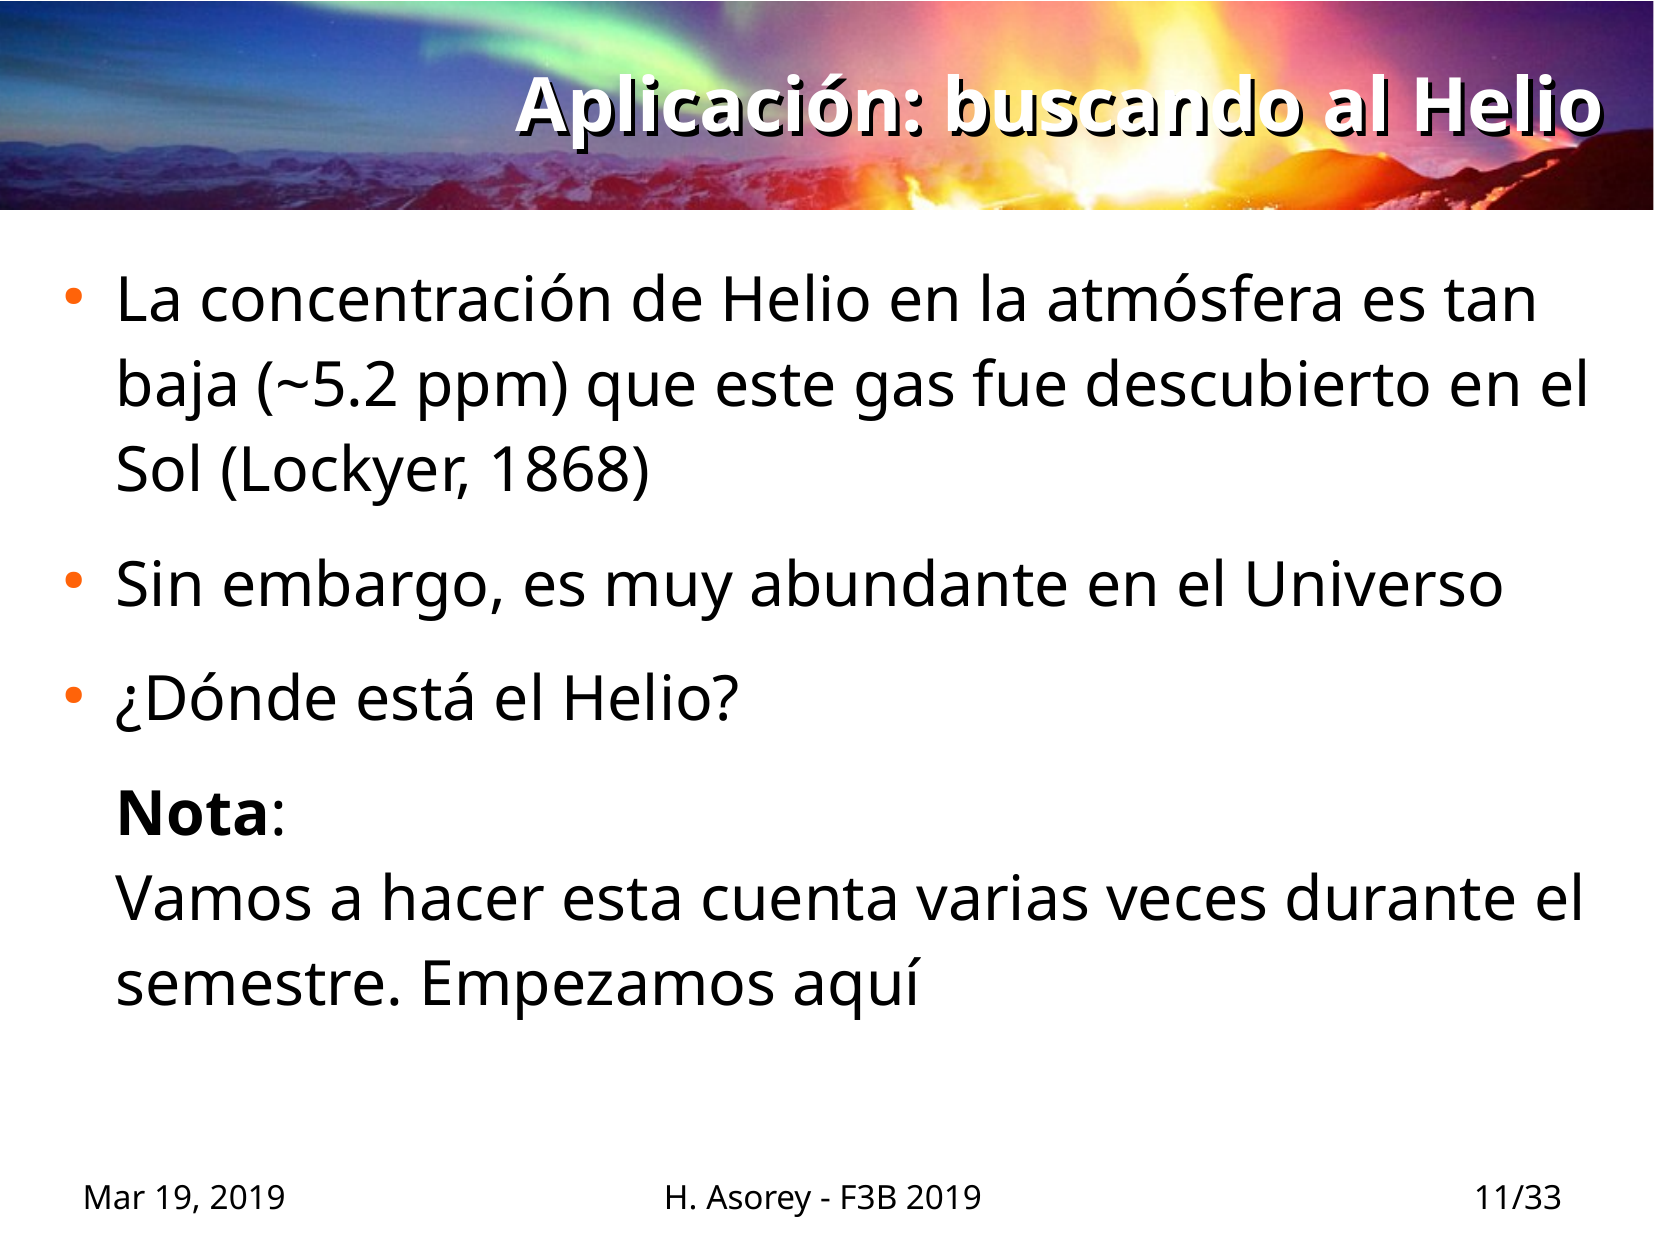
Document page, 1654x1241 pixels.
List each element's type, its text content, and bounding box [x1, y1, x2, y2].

title Aplicación: buscando al Helio [45, 15, 1606, 191]
list La concentración de Helio en la atmósfera es tan baja (~5.2 ppm) que este gas fue descubierto en el Sol (Lockyer, 1868) Sin embargo, es muy abundante en el Universo ¿Dónde está el Helio? Nota: Vamos a hacer esta cuenta varias veces durante el semestre. Empezamos aquí [45, 255, 1606, 1156]
picture [0, 1, 1654, 210]
